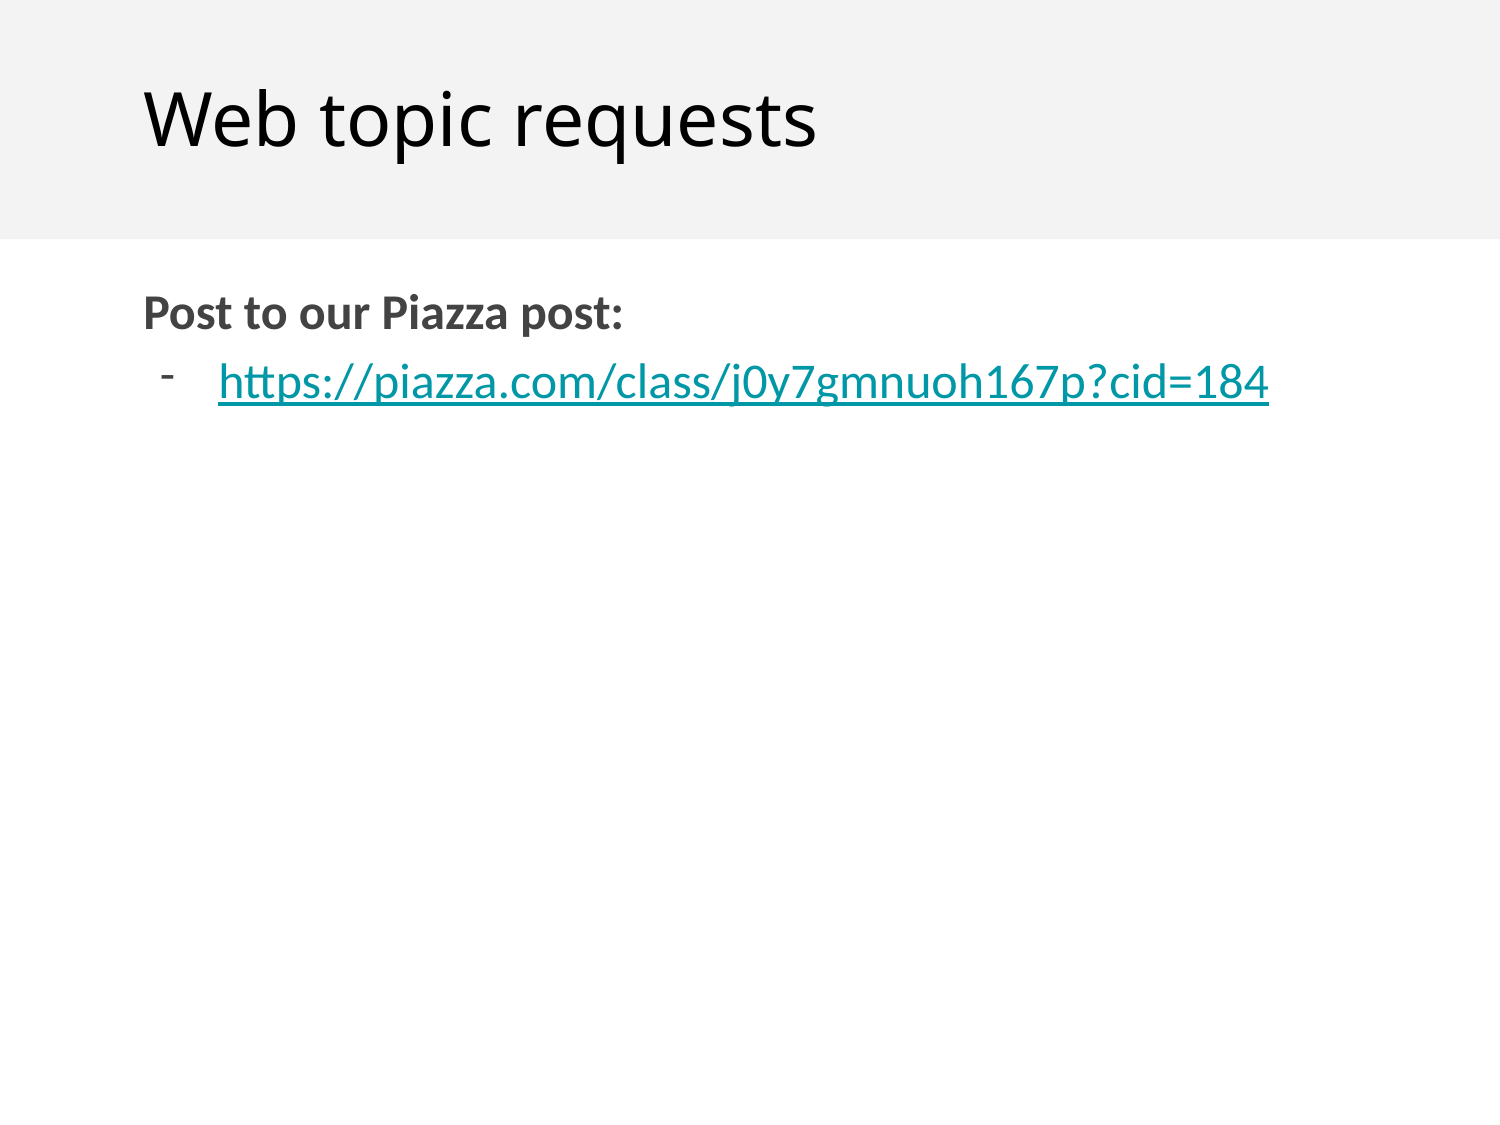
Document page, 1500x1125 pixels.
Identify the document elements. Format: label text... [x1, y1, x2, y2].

title Web topic requests [128, 56, 1372, 183]
list Post to our Piazza post: https://piazza.com/class/j0y7gmnuoh167p?cid=184 [128, 255, 1372, 1074]
